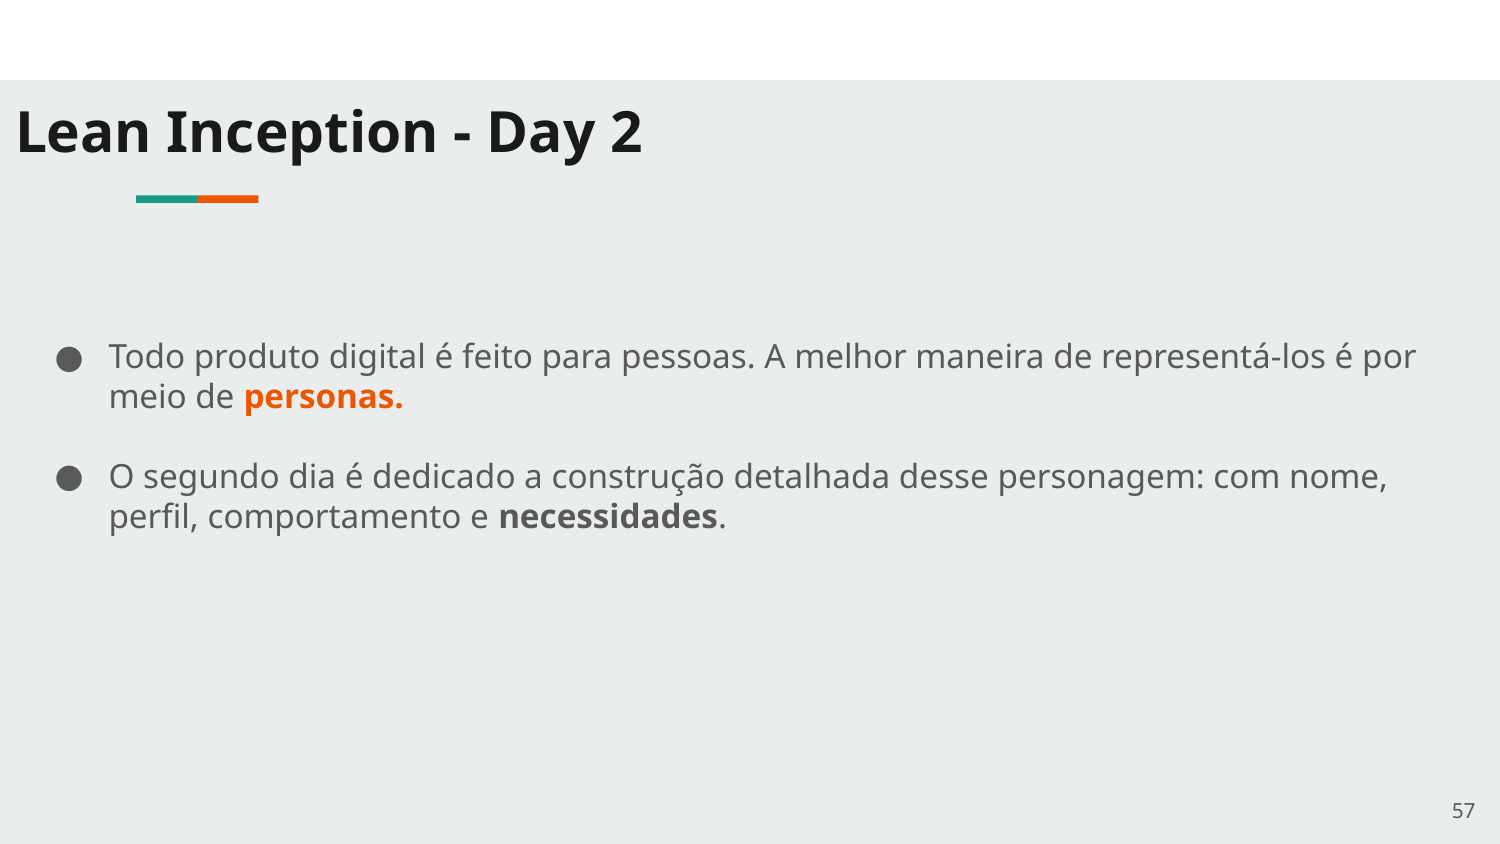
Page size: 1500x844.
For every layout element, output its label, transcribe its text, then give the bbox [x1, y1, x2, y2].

slide_number <number> [1400, 779, 1491, 844]
title Lean Inception - Day 2 [0, 80, 1101, 181]
subtitle Todo produto digital é feito para pessoas. A melhor maneira de representá-los é por meio de personas. O segundo dia é dedicado a construção detalhada desse personagem: com nome, perfil, comportamento e necessidades. [18, 235, 1466, 787]
